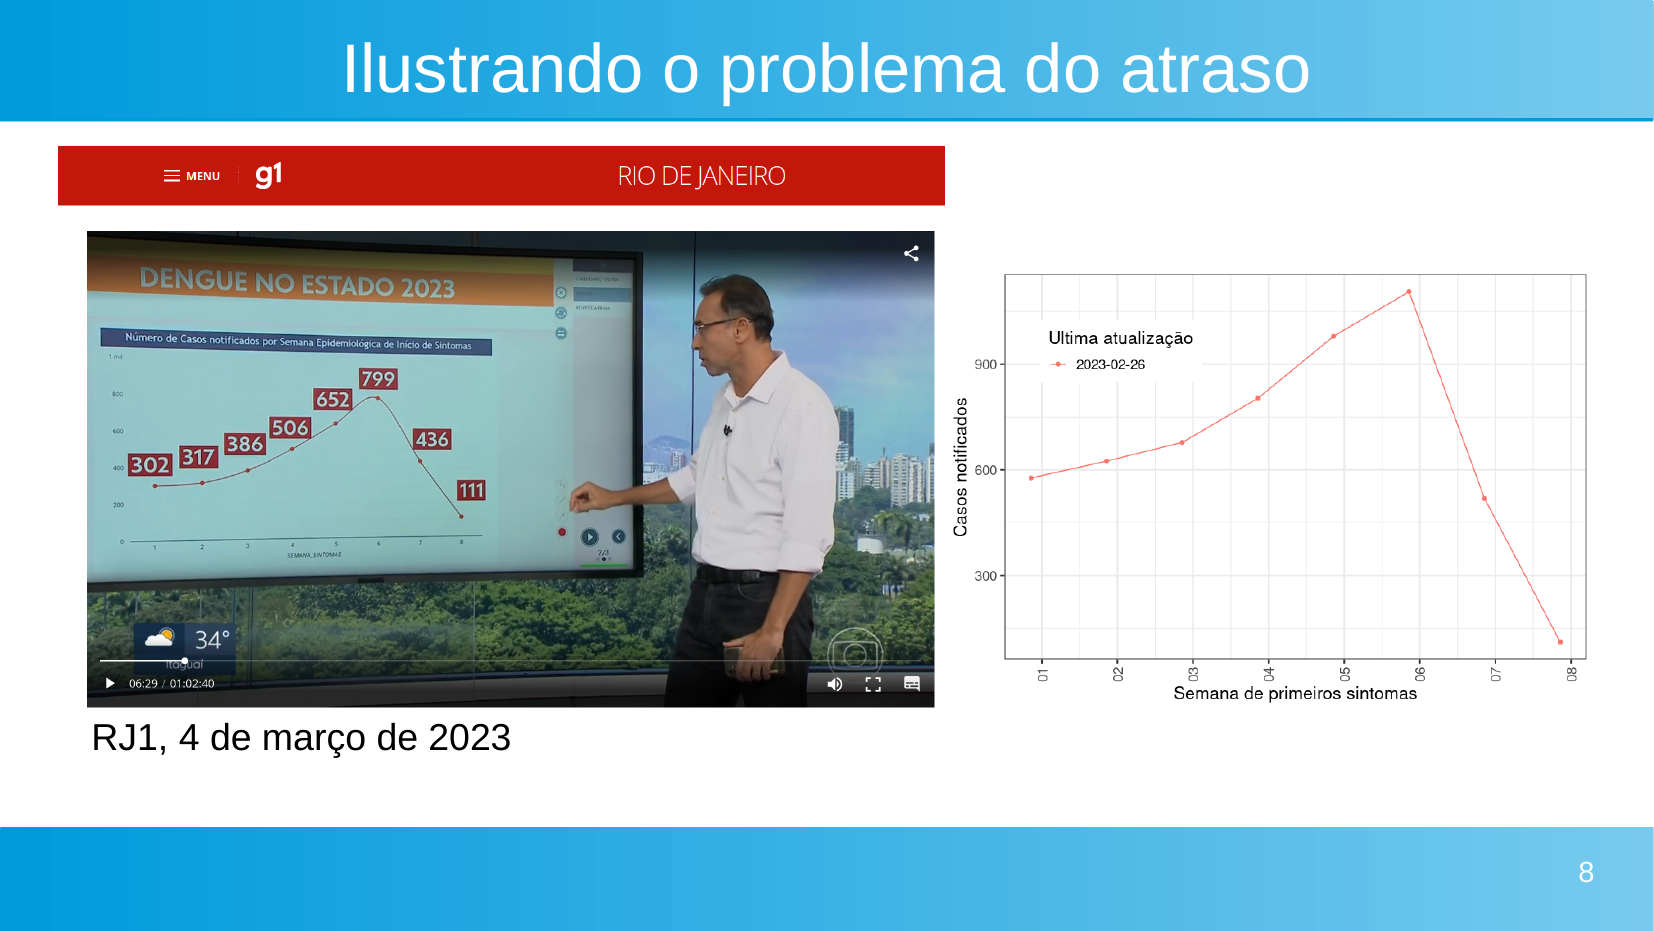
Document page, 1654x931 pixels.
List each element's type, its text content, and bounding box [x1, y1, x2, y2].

title Ilustrando o problema do atraso [59, 29, 1595, 108]
text_box RJ1, 4 de março de 2023 [5, 708, 863, 766]
picture [58, 145, 1595, 712]
